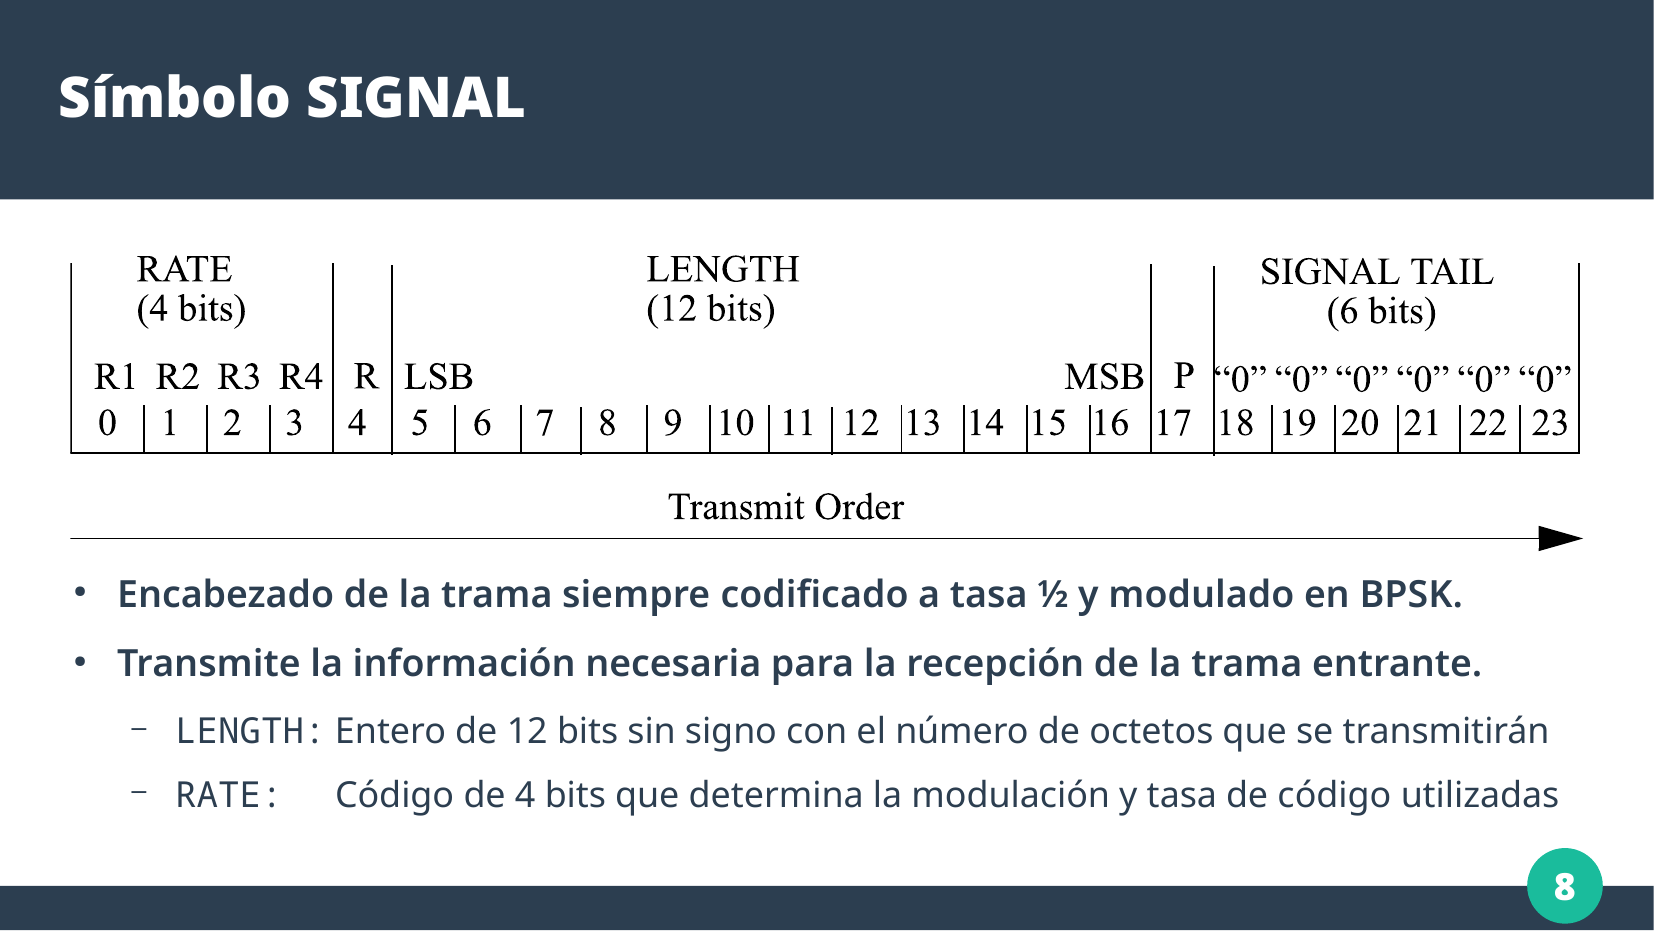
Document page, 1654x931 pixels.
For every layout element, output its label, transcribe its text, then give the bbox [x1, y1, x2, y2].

list Encabezado de la trama siempre codificado a tasa ½ y modulado en BPSK. Transmite la información necesaria para la recepción de la trama entrante. LENGTH: Entero de 12 bits sin signo con el número de octetos que se transmitirán RATE: Código de 4 bits que determina la modulación y tasa de código utilizadas [59, 567, 1595, 864]
picture [70, 255, 1584, 552]
title Símbolo SIGNAL [59, 37, 1595, 155]
